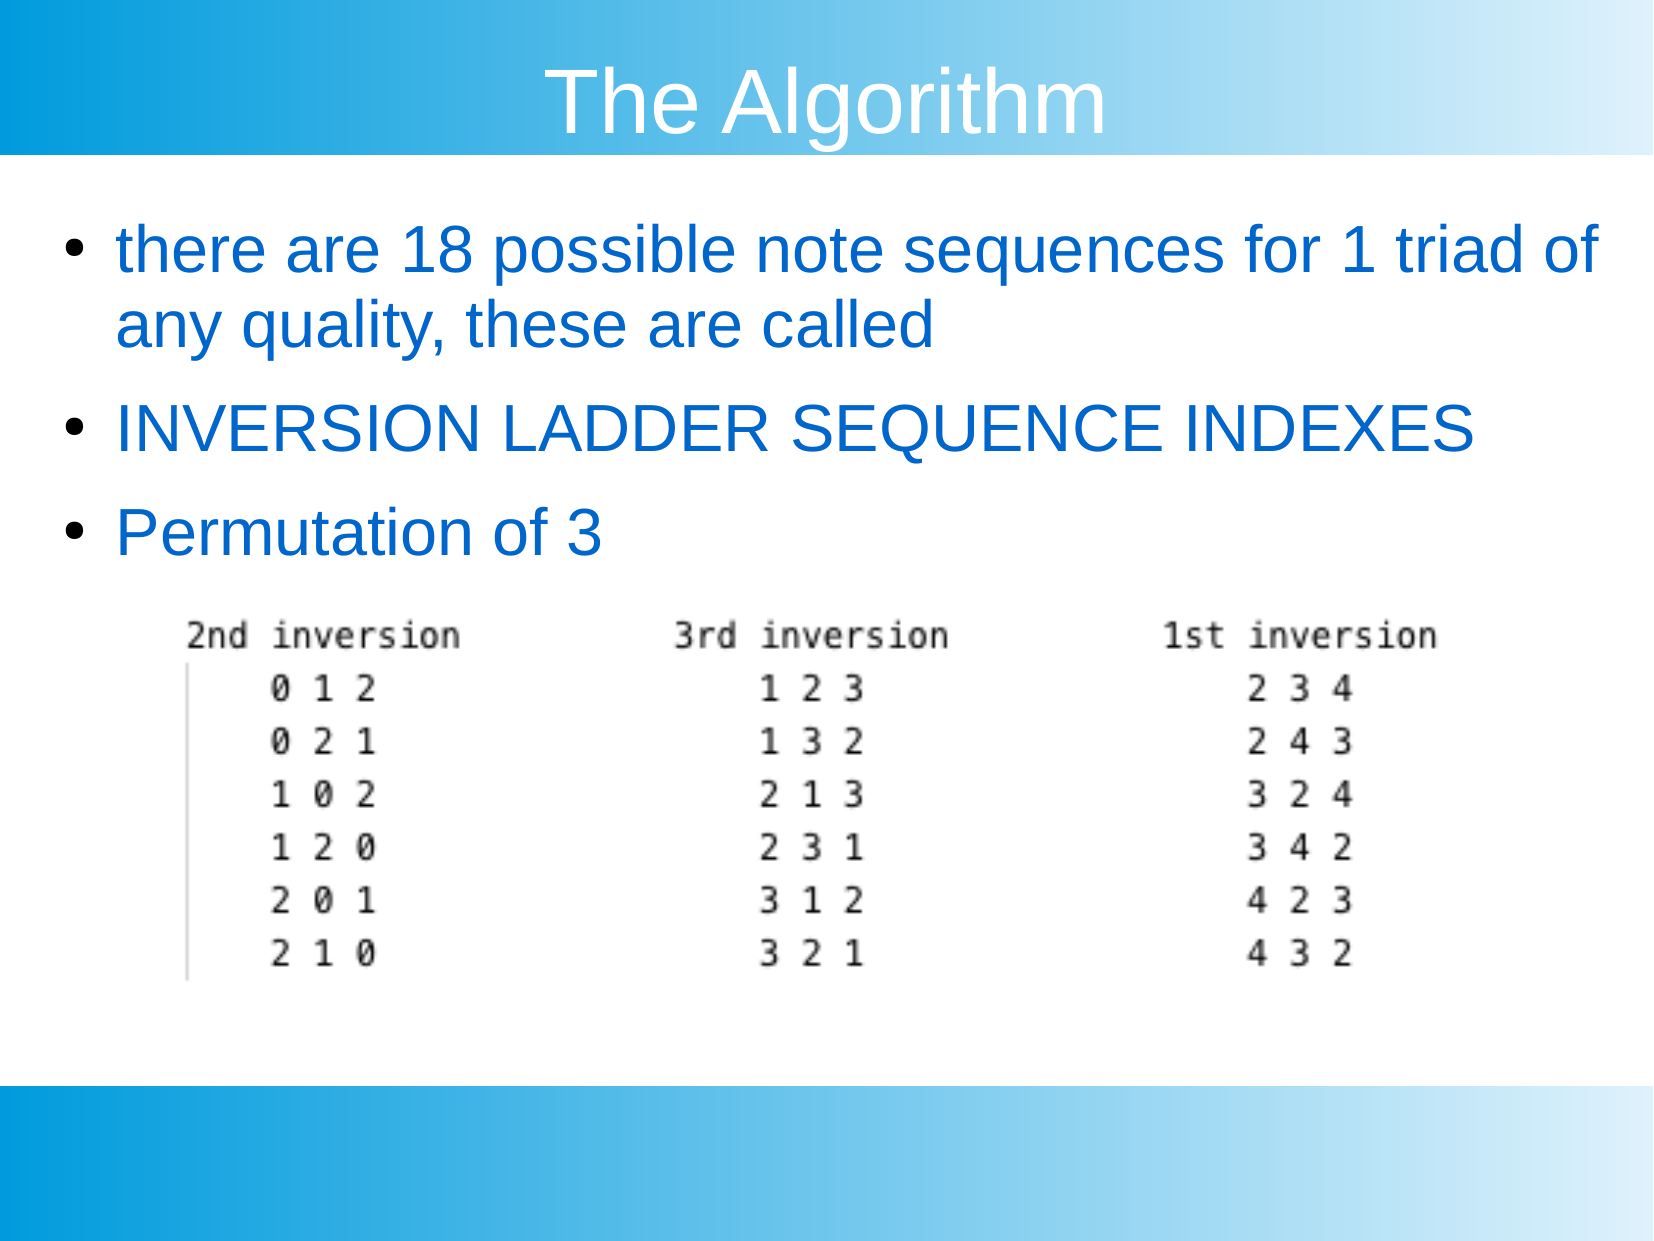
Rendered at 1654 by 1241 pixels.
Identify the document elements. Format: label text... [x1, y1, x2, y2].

picture [169, 599, 1471, 1006]
list there are 18 possible note sequences for 1 triad of any quality, these are called INVERSION LADDER SEQUENCE INDEXES Permutation of 3 [45, 211, 1621, 631]
title The Algorithm [82, 49, 1571, 155]
